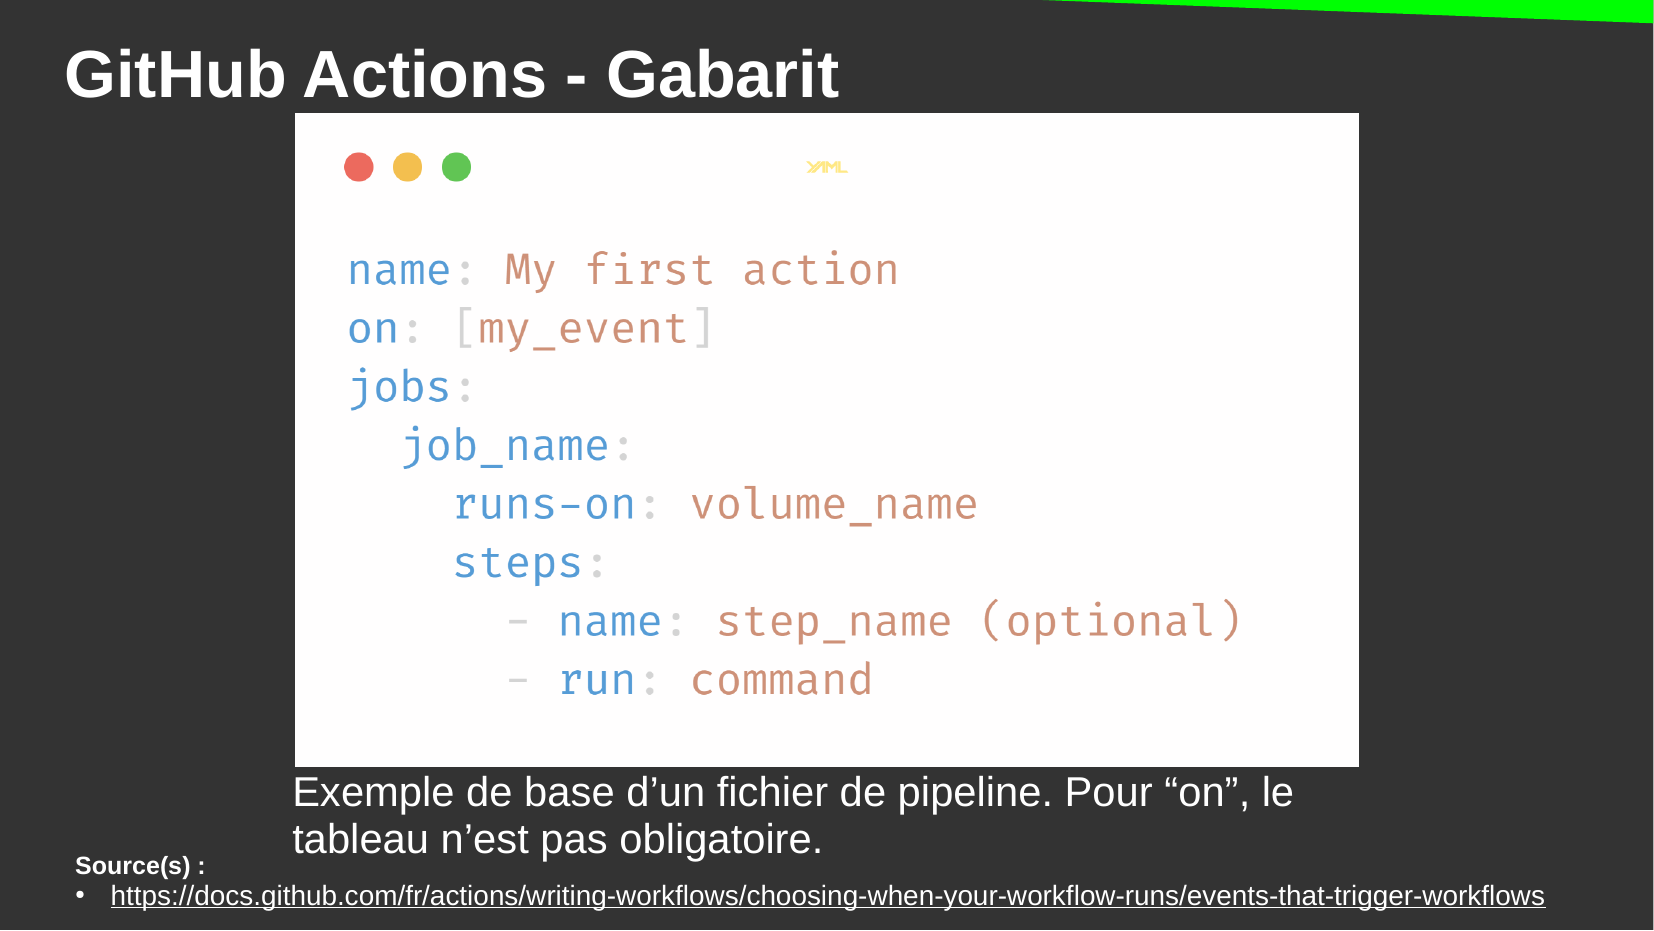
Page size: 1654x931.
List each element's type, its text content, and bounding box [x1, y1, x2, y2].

picture [295, 113, 1359, 761]
text_box Exemple de base d’un fichier de pipeline. Pour “on”, le tableau n’est pas obligatoire. [277, 761, 1412, 870]
text_box Source(s) : https://docs.github.com/fr/actions/writing-workflows/choosing-when-your-workflow-runs/events-that-trigger-workflows [60, 844, 1607, 919]
title GitHub Actions - Gabarit [64, 37, 1105, 119]
text_box [1042, 0, 1654, 24]
